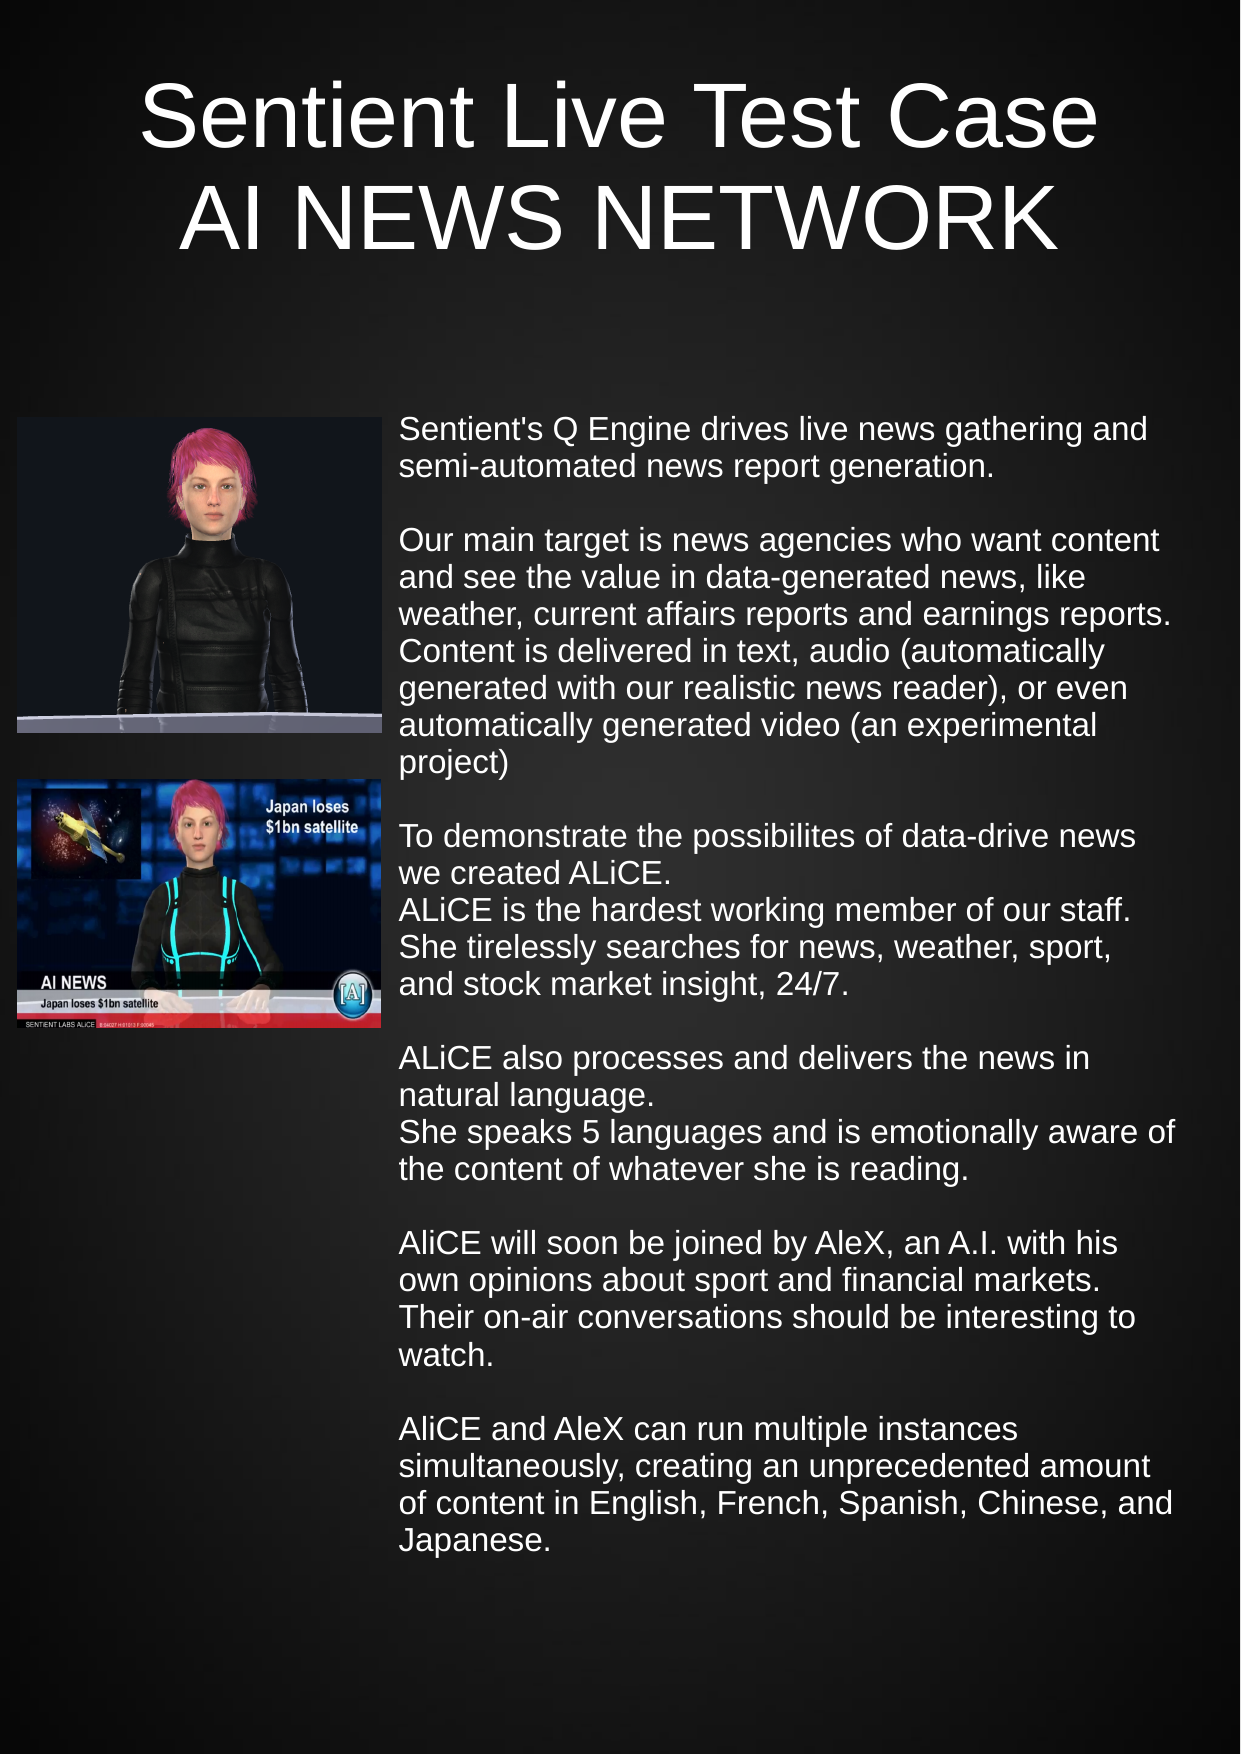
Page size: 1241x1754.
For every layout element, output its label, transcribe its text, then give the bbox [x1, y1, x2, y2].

text_box Sentient's Q Engine drives live news gathering and semi-automated news report generation. Our main target is news agencies who want content and see the value in data-generated news, like weather, current affairs reports and earnings reports. Content is delivered in text, audio (automatically generated with our realistic news reader), or even automatically generated video (an experimental project) To demonstrate the possibilites of data-drive news we created ALiCE. ALiCE is the hardest working member of our staff. She tirelessly searches for news, weather, sport, and stock market insight, 24/7. ALiCE also processes and delivers the news in natural language. She speaks 5 languages and is emotionally aware of the content of whatever she is reading. AliCE will soon be joined by AleX, an A.I. with his own opinions about sport and financial markets. Their on-air conversations should be interesting to watch. AliCE and AleX can run multiple instances simultaneously, creating an unprecedented amount of content in English, French, Spanish, Chinese, and Japanese. [398, 410, 1179, 1559]
picture [0, 0, 1241, 1754]
title Sentient Live Test Case AI NEWS NETWORK [62, 64, 1179, 270]
